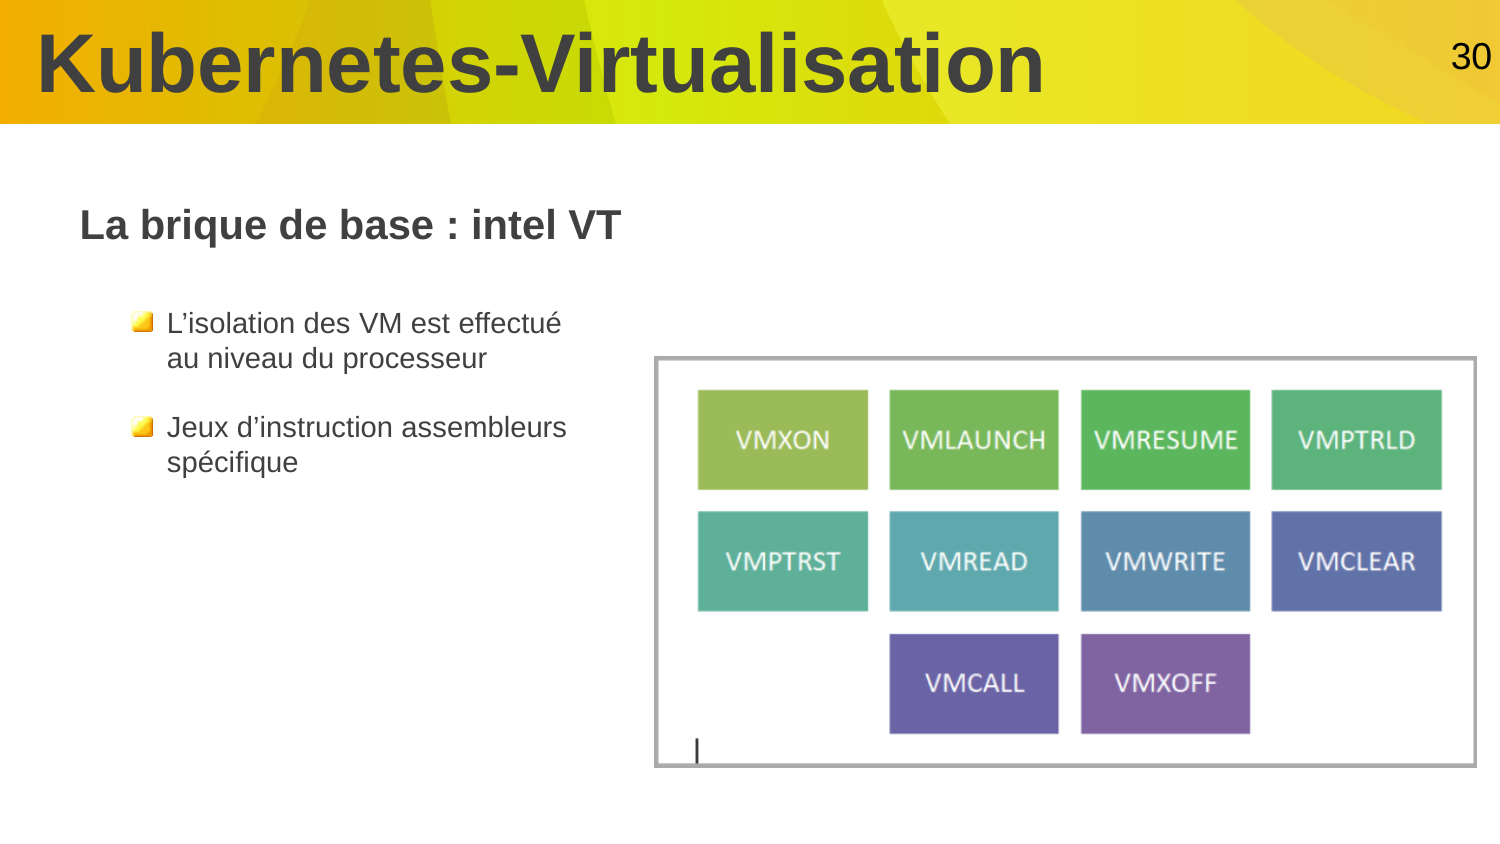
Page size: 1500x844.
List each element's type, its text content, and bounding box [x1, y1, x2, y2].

text_box Kubernetes-Virtualisation [0, 0, 1498, 130]
text_box L’isolation des VM est effectué au niveau du processeur Jeux d’instruction assembleurs spécifique [66, 296, 591, 721]
picture [0, 0, 1500, 844]
text_box <numéro> [1321, 35, 1493, 106]
text_box La brique de base : intel VT [64, 185, 1459, 261]
